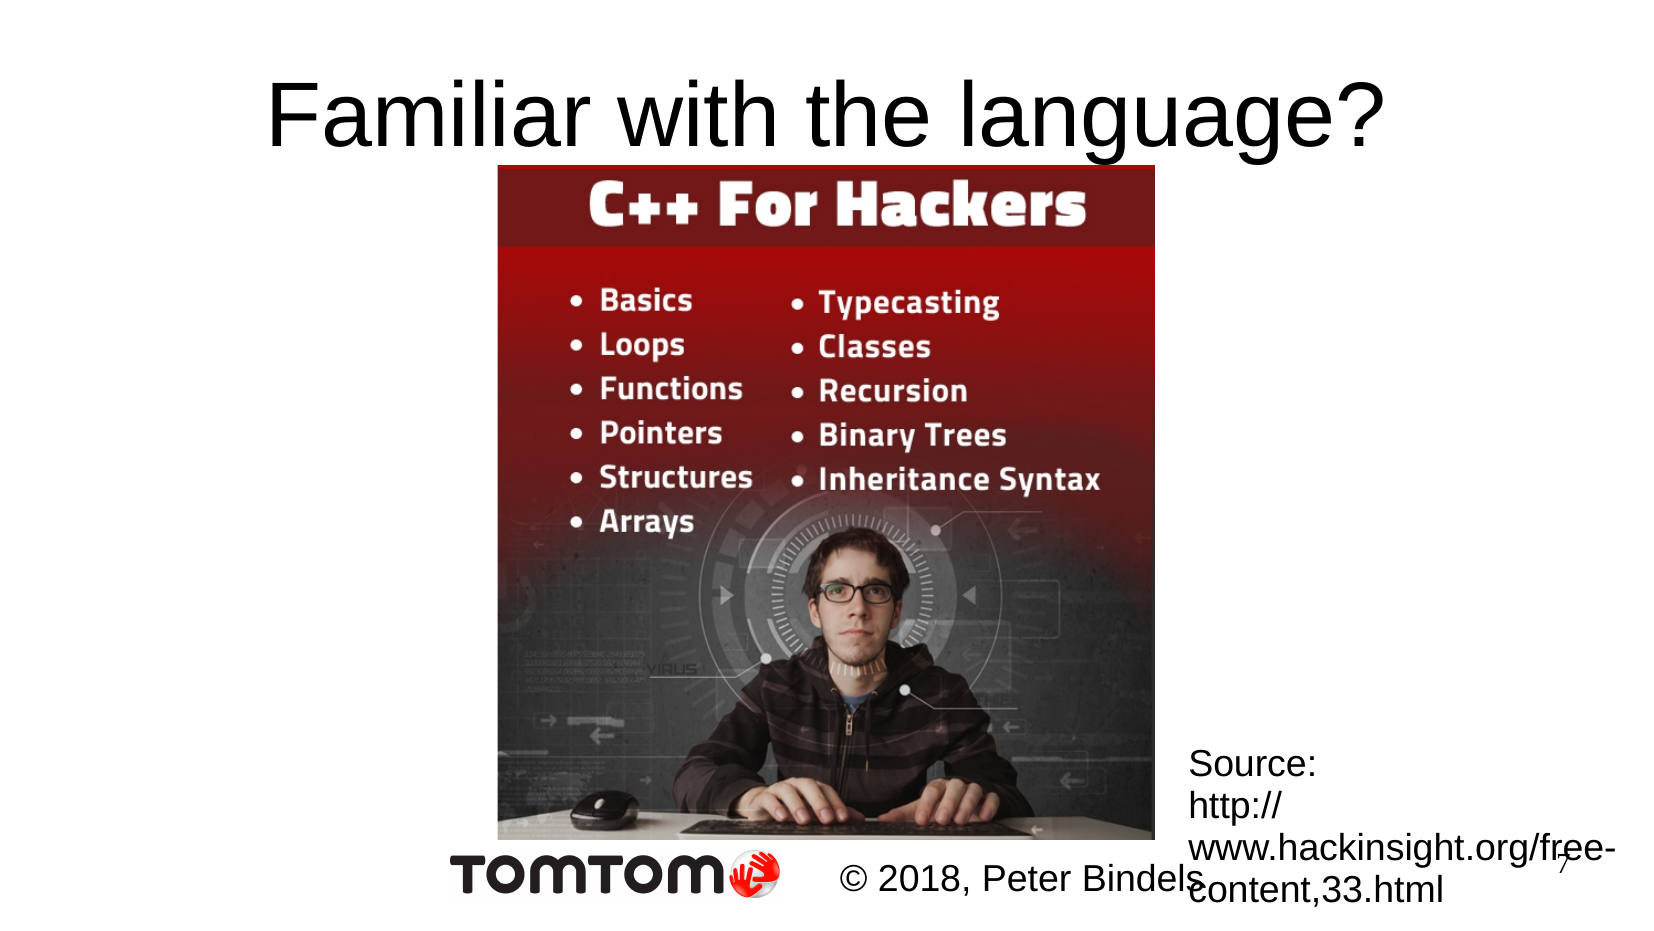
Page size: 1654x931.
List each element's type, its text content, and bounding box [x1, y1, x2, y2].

picture [450, 847, 784, 905]
picture [497, 165, 1155, 840]
text_box Source: http://www.hackinsight.org/free-content,33.html [1173, 735, 1654, 856]
title Familiar with the language? [82, 28, 1571, 201]
